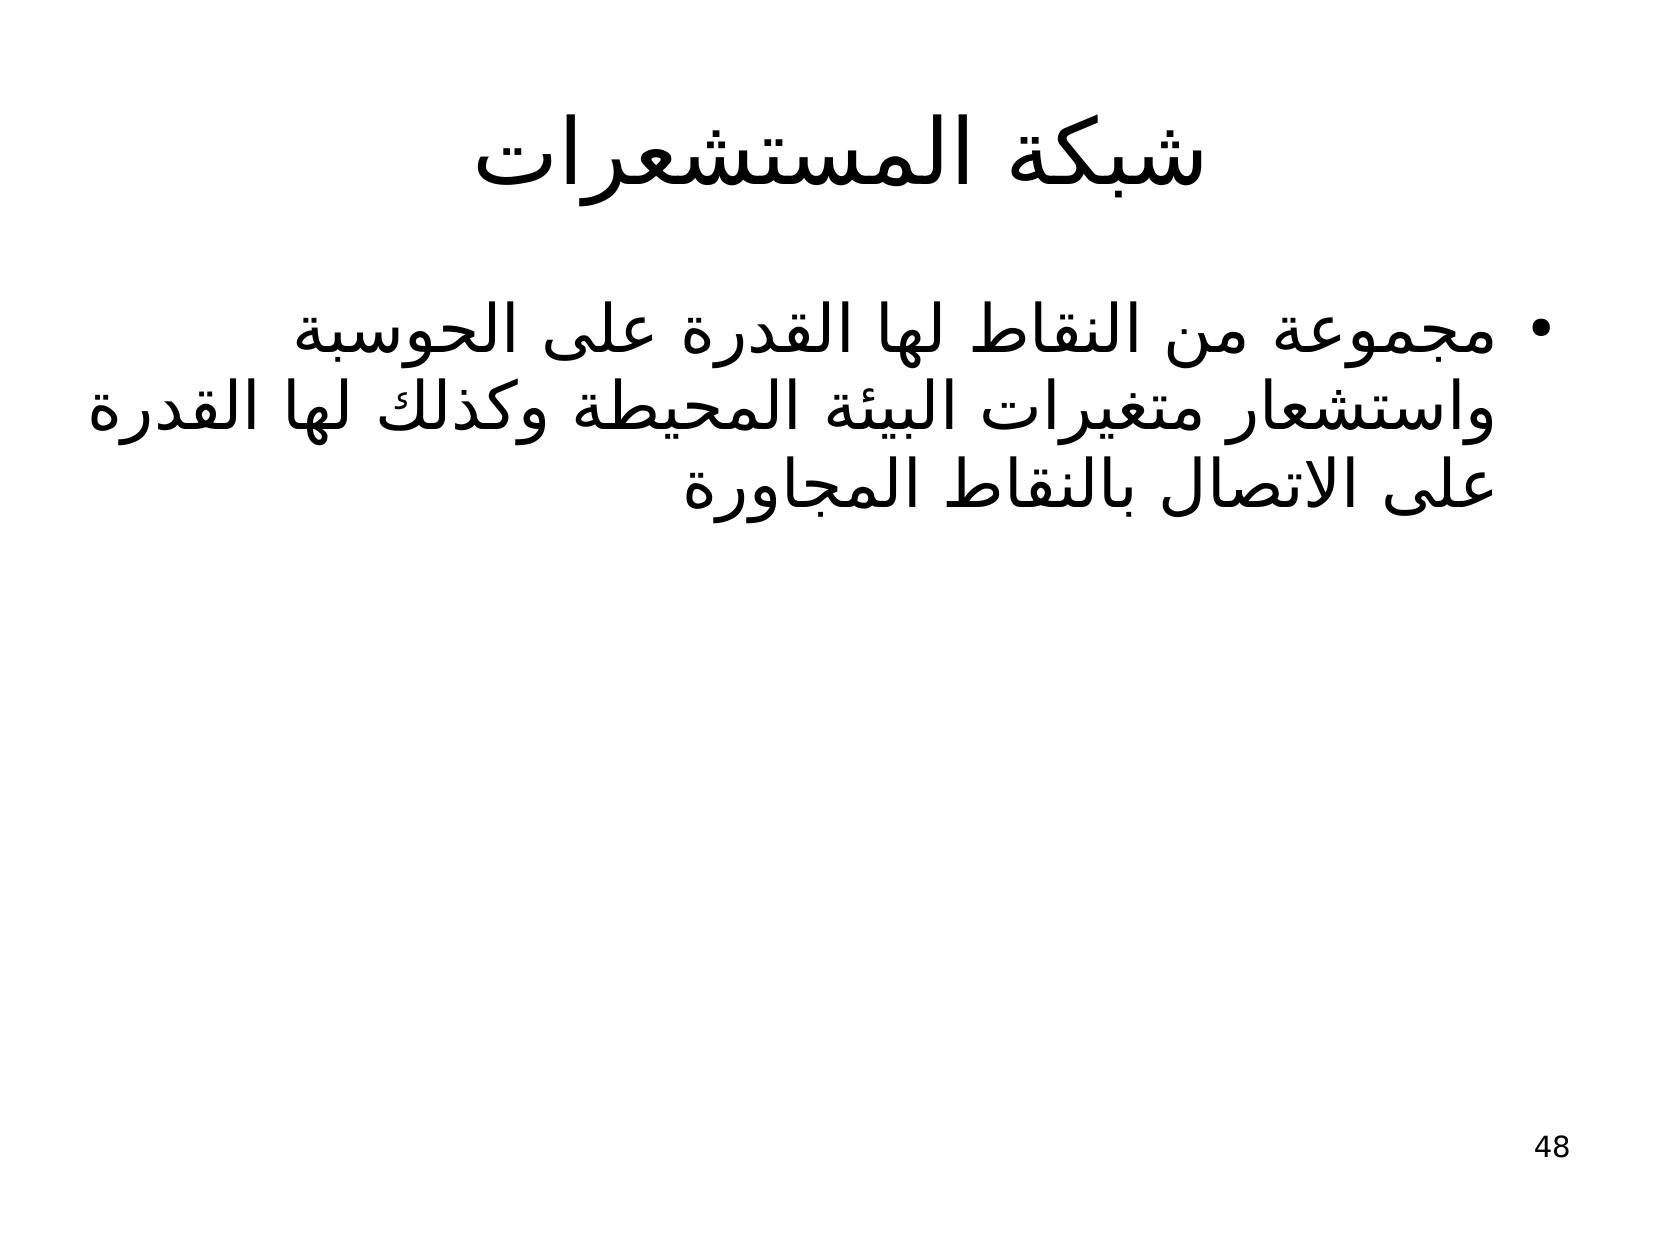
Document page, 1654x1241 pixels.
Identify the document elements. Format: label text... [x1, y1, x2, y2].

list مجموعة من النقاط لها القدرة على الحوسبة واستشعار متغيرات البيئة المحيطة وكذلك لها القدرة على الاتصال بالنقاط المجاورة [82, 290, 1571, 1010]
title شبكة المستشعرات [82, 49, 1571, 257]
